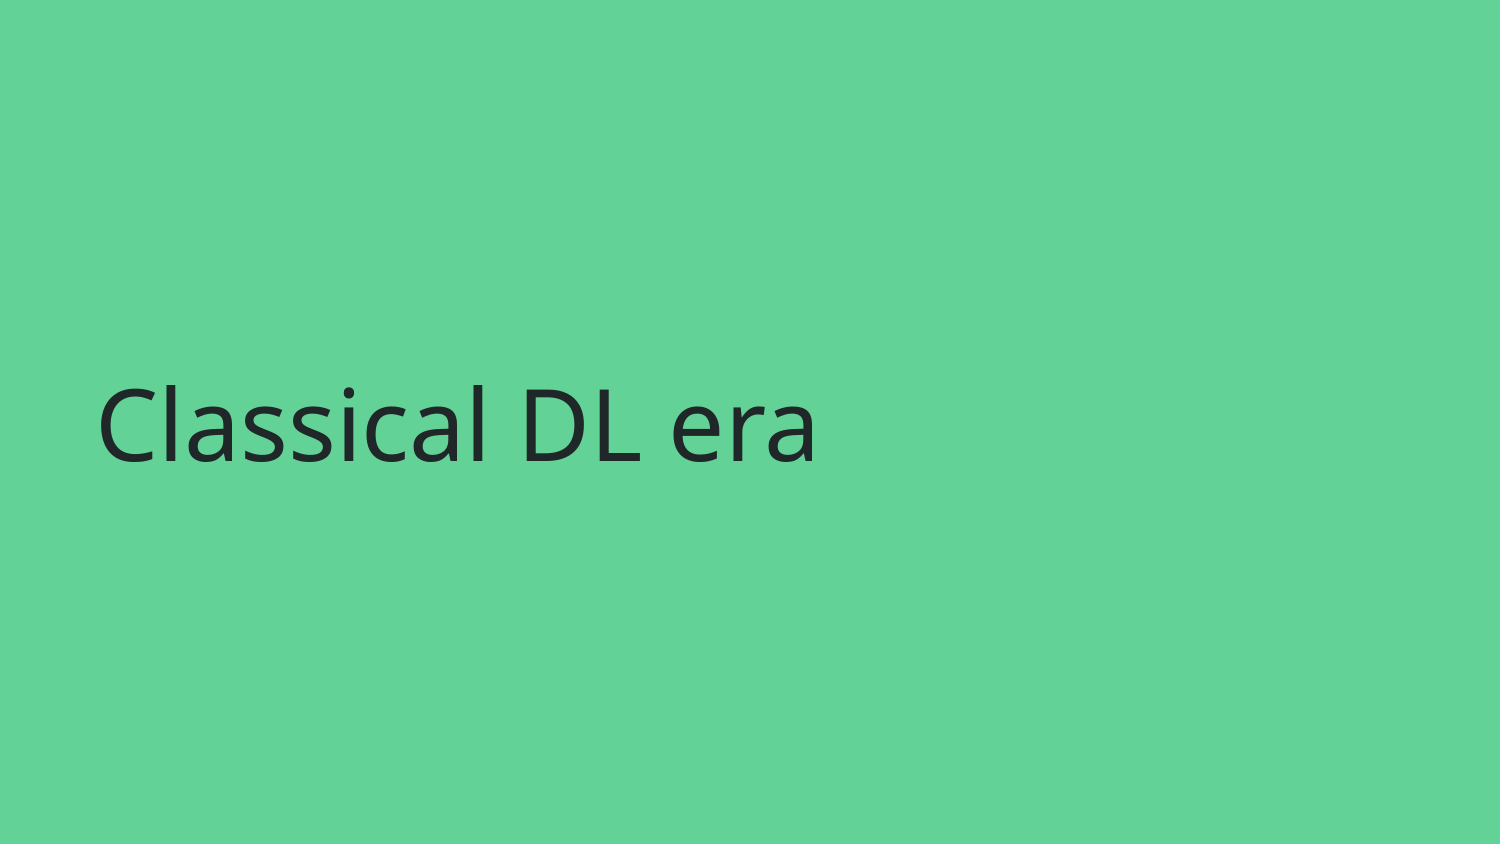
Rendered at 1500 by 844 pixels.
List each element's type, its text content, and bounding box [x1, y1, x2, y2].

title Classical DL era [80, 86, 1158, 758]
